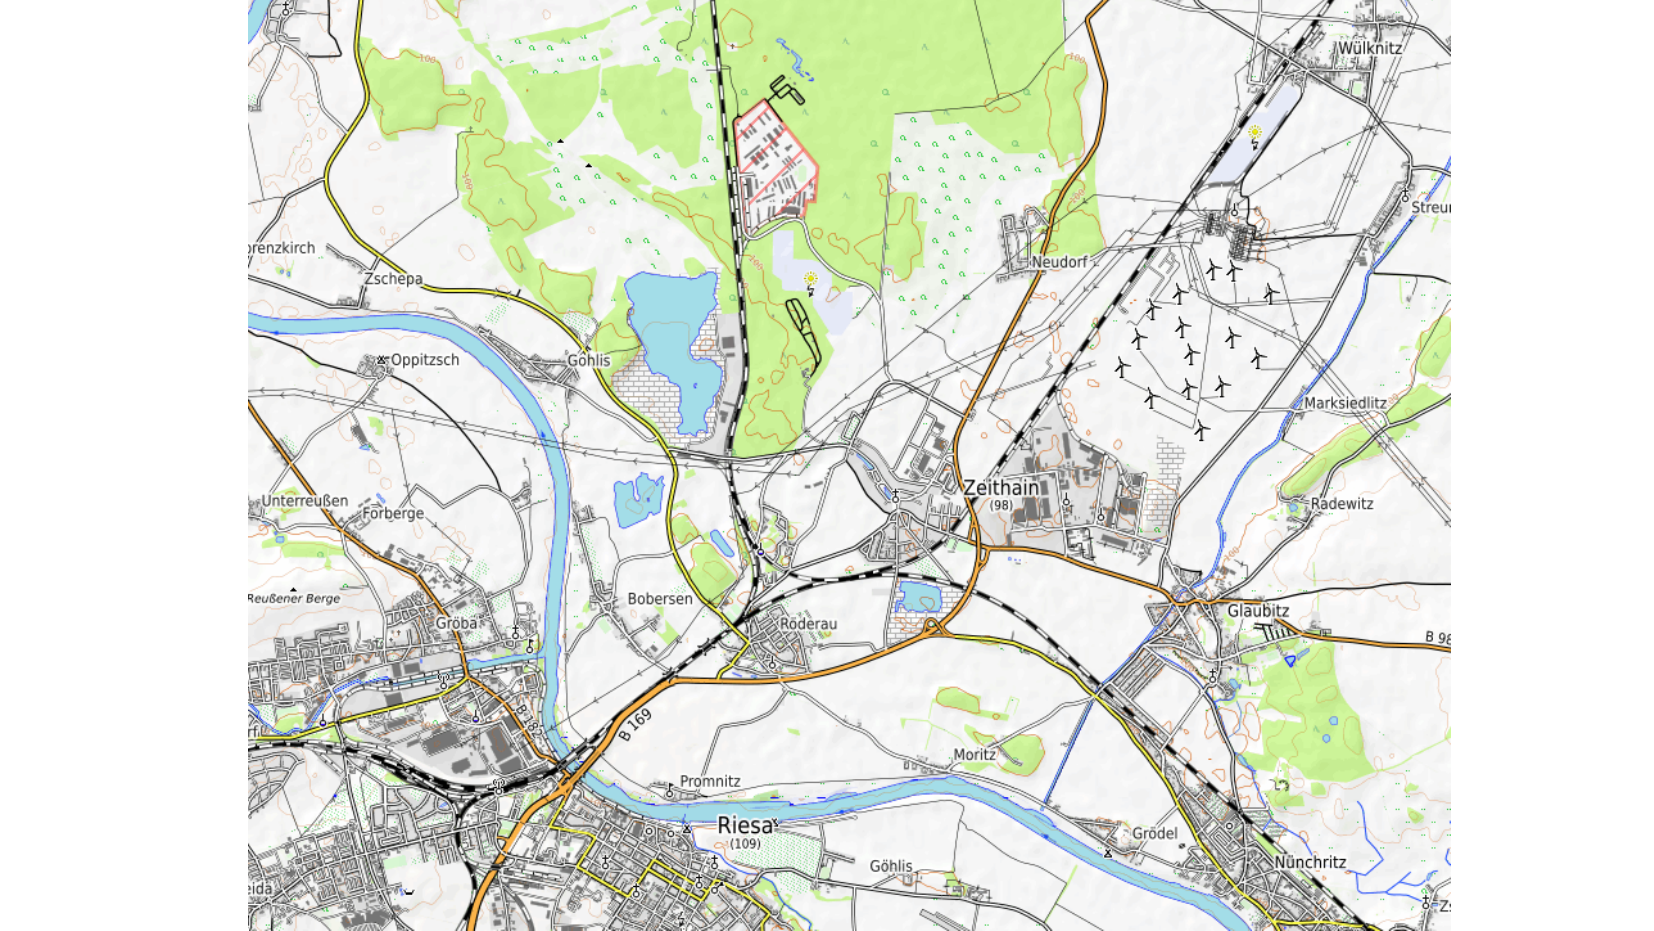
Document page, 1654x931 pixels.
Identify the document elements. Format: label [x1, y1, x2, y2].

picture [248, 0, 1451, 931]
